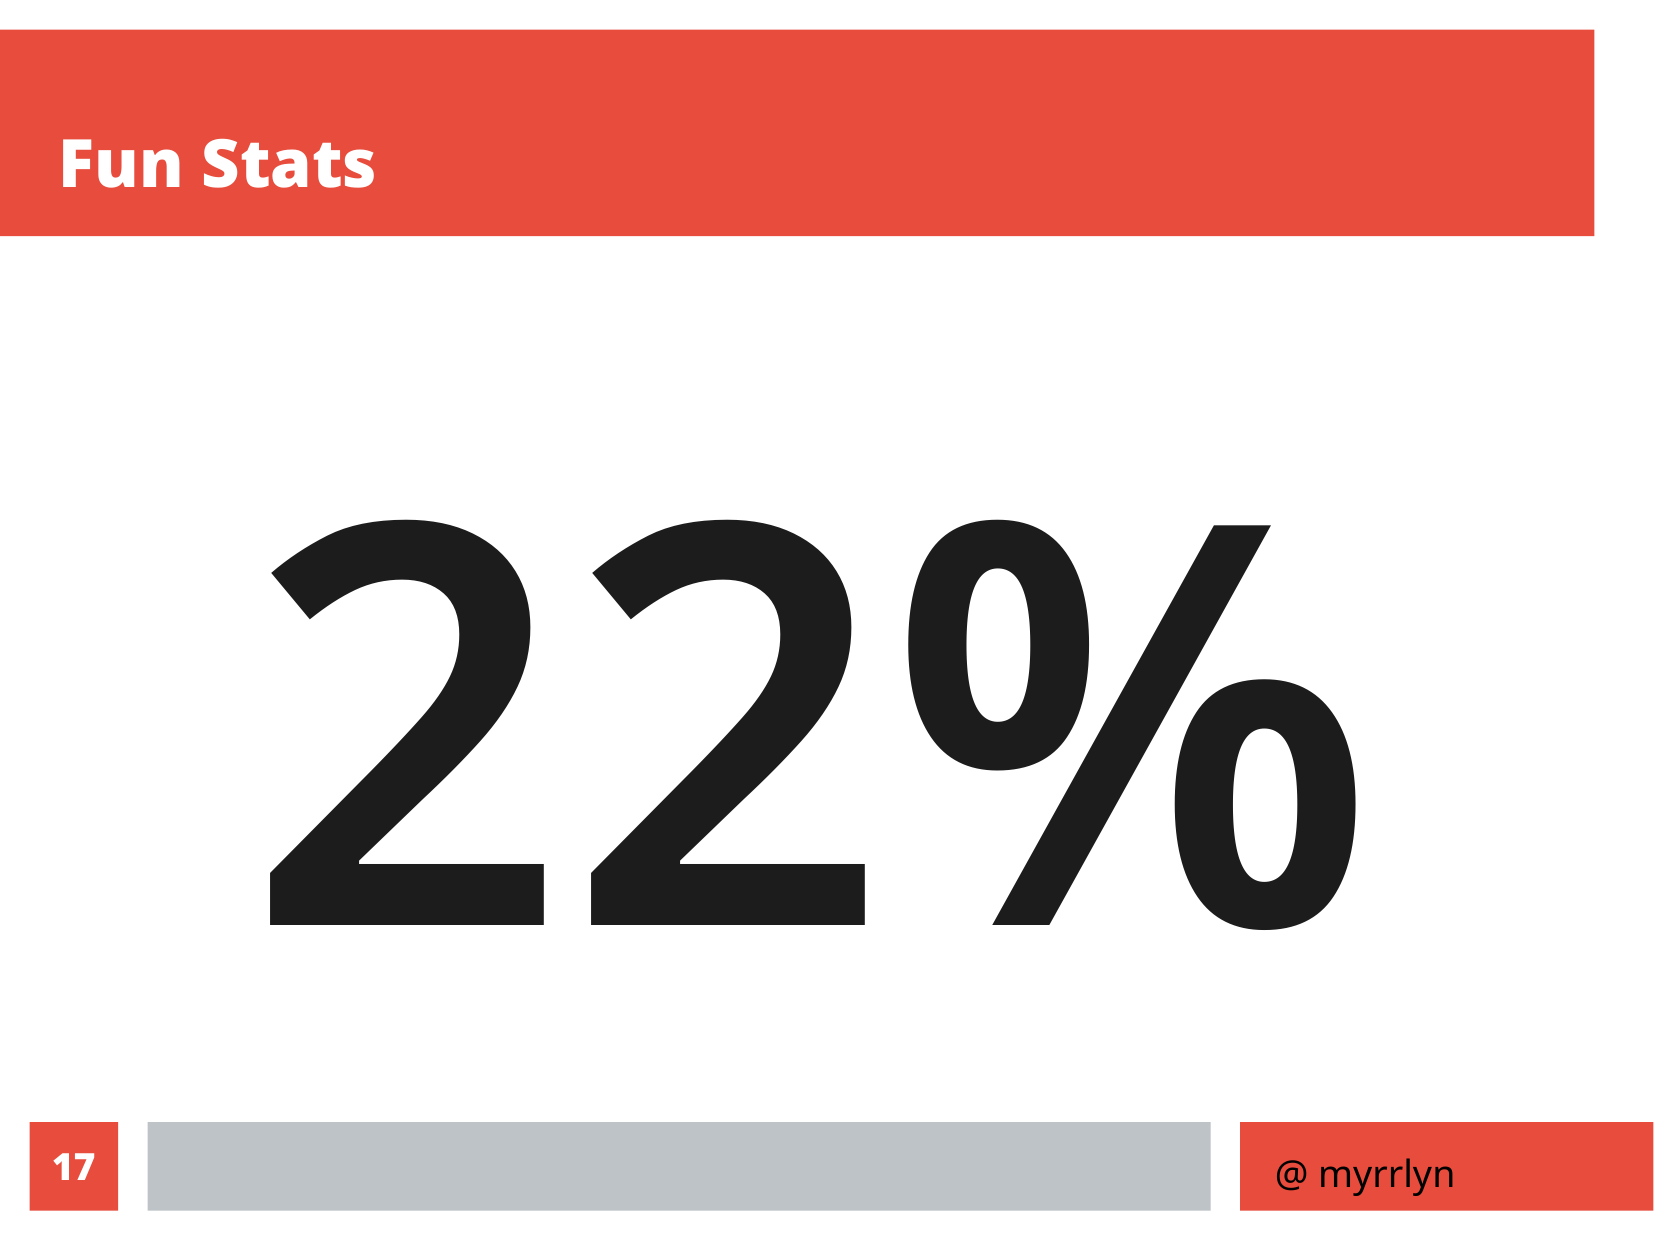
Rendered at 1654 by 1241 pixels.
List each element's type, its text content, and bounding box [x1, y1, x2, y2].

text_box @ myrrlyn [1260, 1140, 1636, 1202]
title Fun Stats [59, 59, 1595, 207]
list 22% [59, 324, 1565, 1093]
